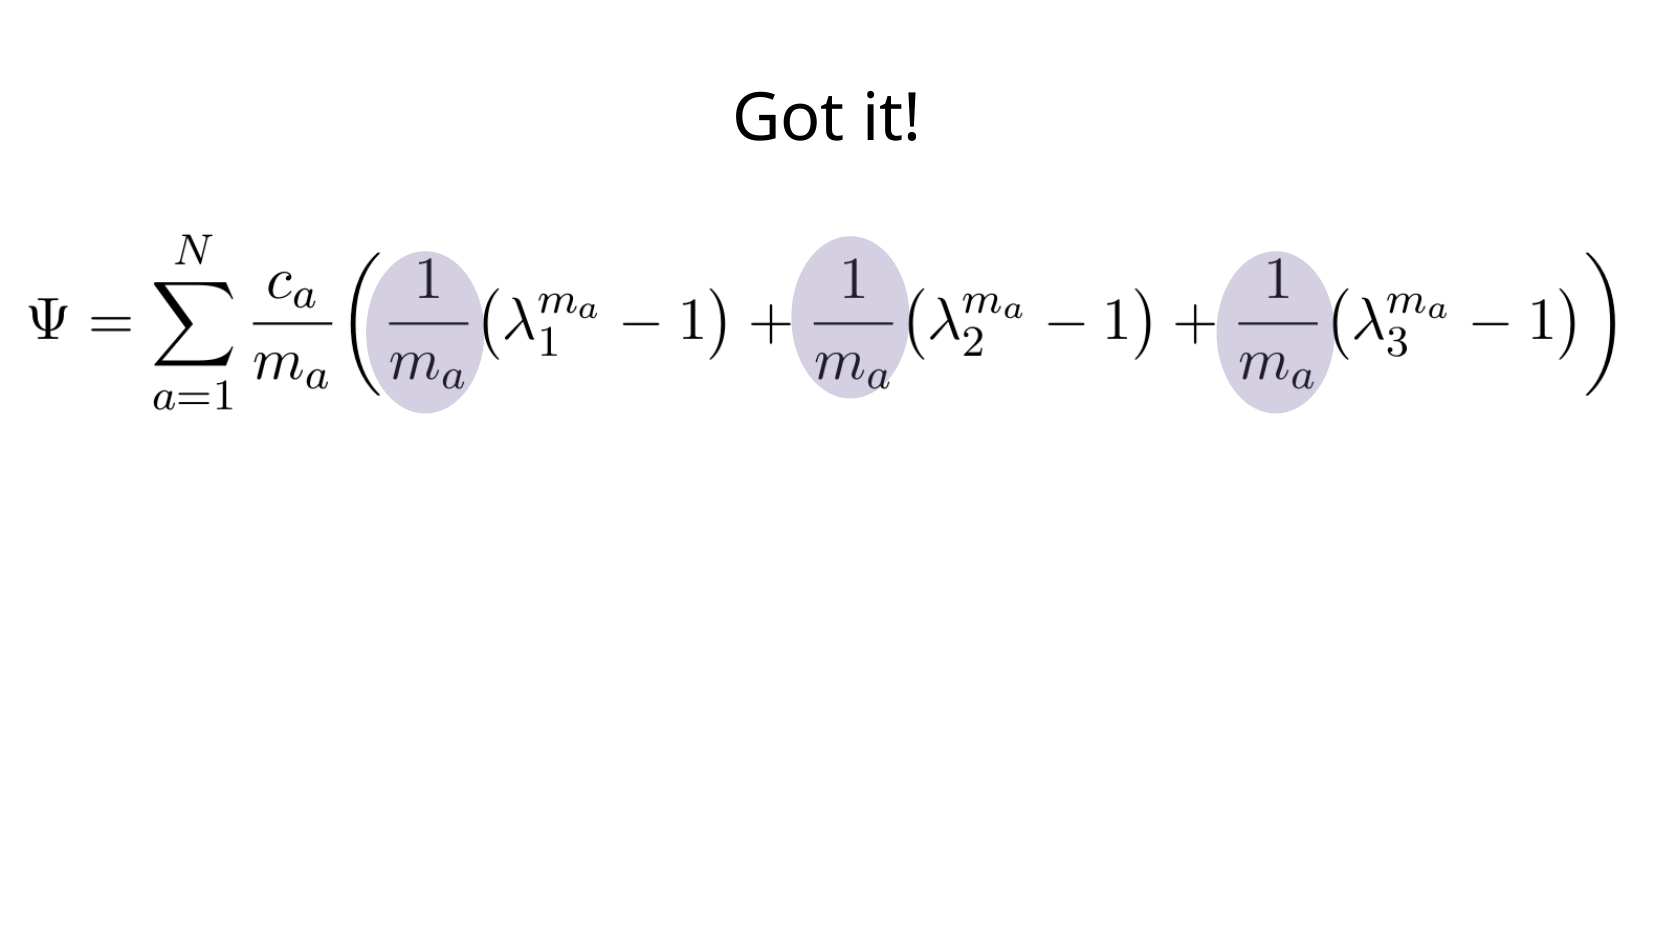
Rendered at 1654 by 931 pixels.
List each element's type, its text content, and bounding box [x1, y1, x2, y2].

text_box [366, 251, 485, 414]
picture [0, 215, 1654, 443]
text_box [1216, 251, 1335, 414]
title Got it! [82, 37, 1571, 193]
text_box [791, 236, 910, 399]
